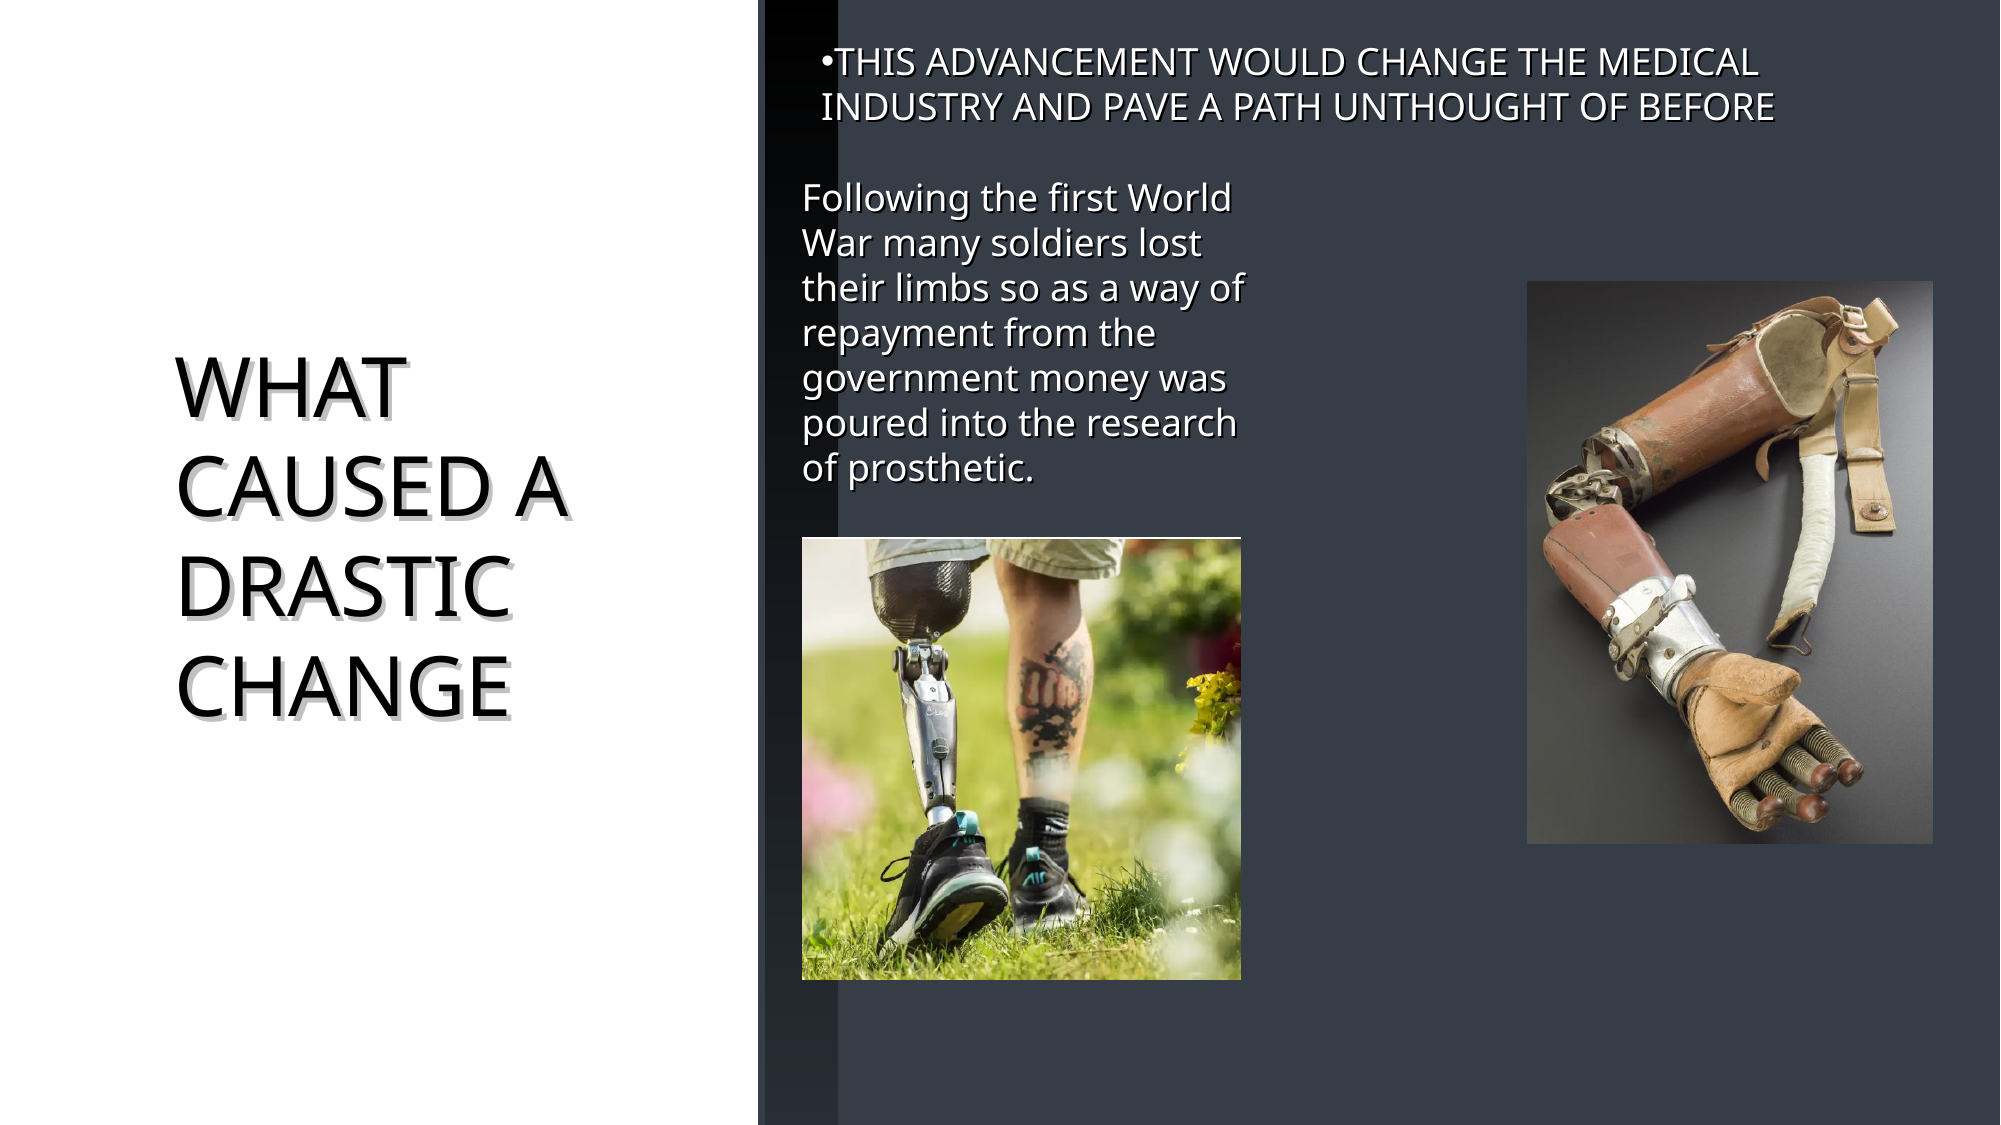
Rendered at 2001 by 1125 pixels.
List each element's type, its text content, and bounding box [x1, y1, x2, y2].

text_box [765, 0, 2000, 1125]
picture [802, 537, 1241, 980]
title What caused a drastic change [159, 117, 707, 950]
text_box Following the first World War many soldiers lost their limbs so as a way of repayment from the government money was poured into the research of prosthetic. [786, 166, 1289, 500]
text_box This advancement would change the medical industry and pave a path unthought of before [806, 0, 1832, 500]
picture [1527, 281, 1933, 844]
